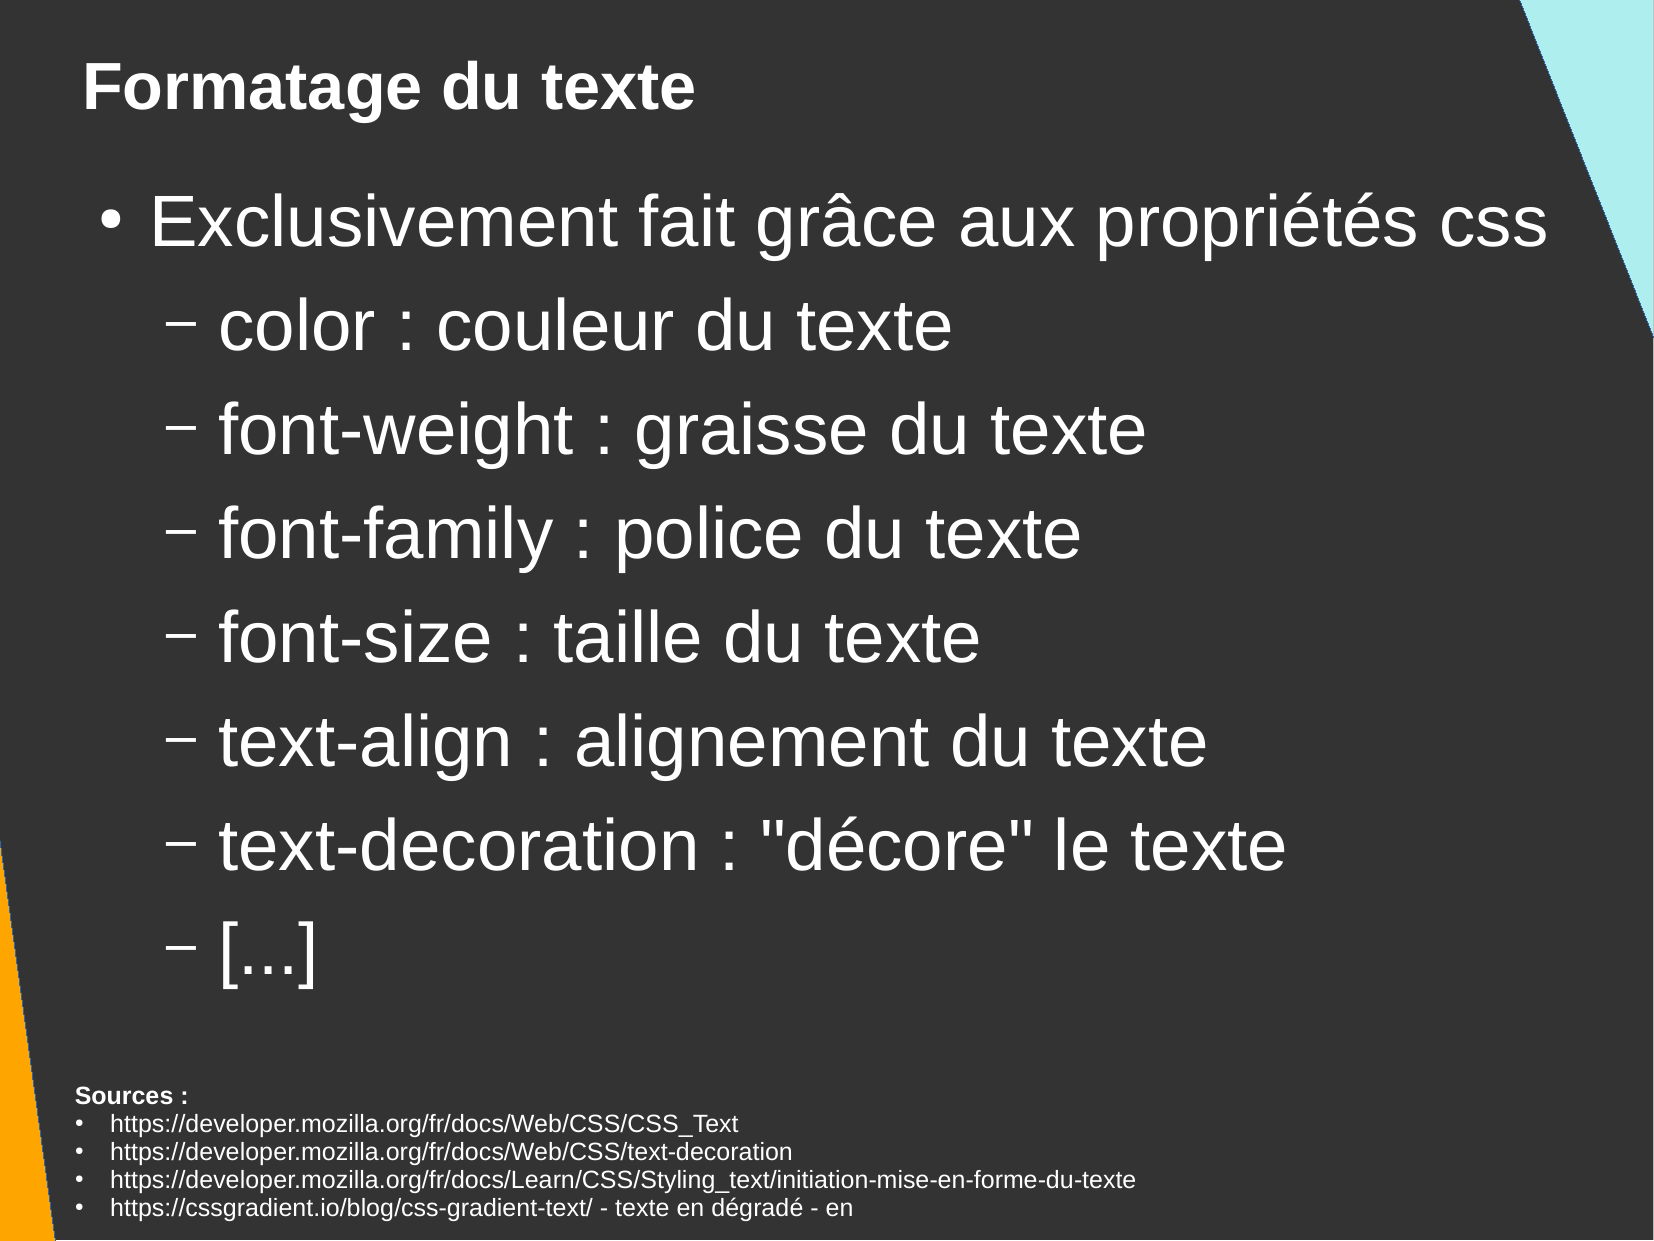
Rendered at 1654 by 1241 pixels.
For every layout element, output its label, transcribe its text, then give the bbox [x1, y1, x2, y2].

list Exclusivement fait grâce aux propriétés css color : couleur du texte font-weight : graisse du texte font-family : police du texte font-size : taille du texte text-align : alignement du texte text-decoration : "décore" le texte [...] [80, 180, 1605, 993]
title Formatage du texte [82, 49, 1571, 152]
text_box [0, 840, 56, 1241]
text_box [1519, 0, 1654, 338]
text_box Sources : https://developer.mozilla.org/fr/docs/Web/CSS/CSS_Text https://developer.mozilla.org/fr/docs/Web/CSS/text-decoration https://developer.mozilla.org/fr/docs/Learn/CSS/Styling_text/initiation-mise-en-forme-du-texte https://cssgradient.io/blog/css-gradient-text/ - texte en dégradé - en [60, 1074, 1546, 1241]
